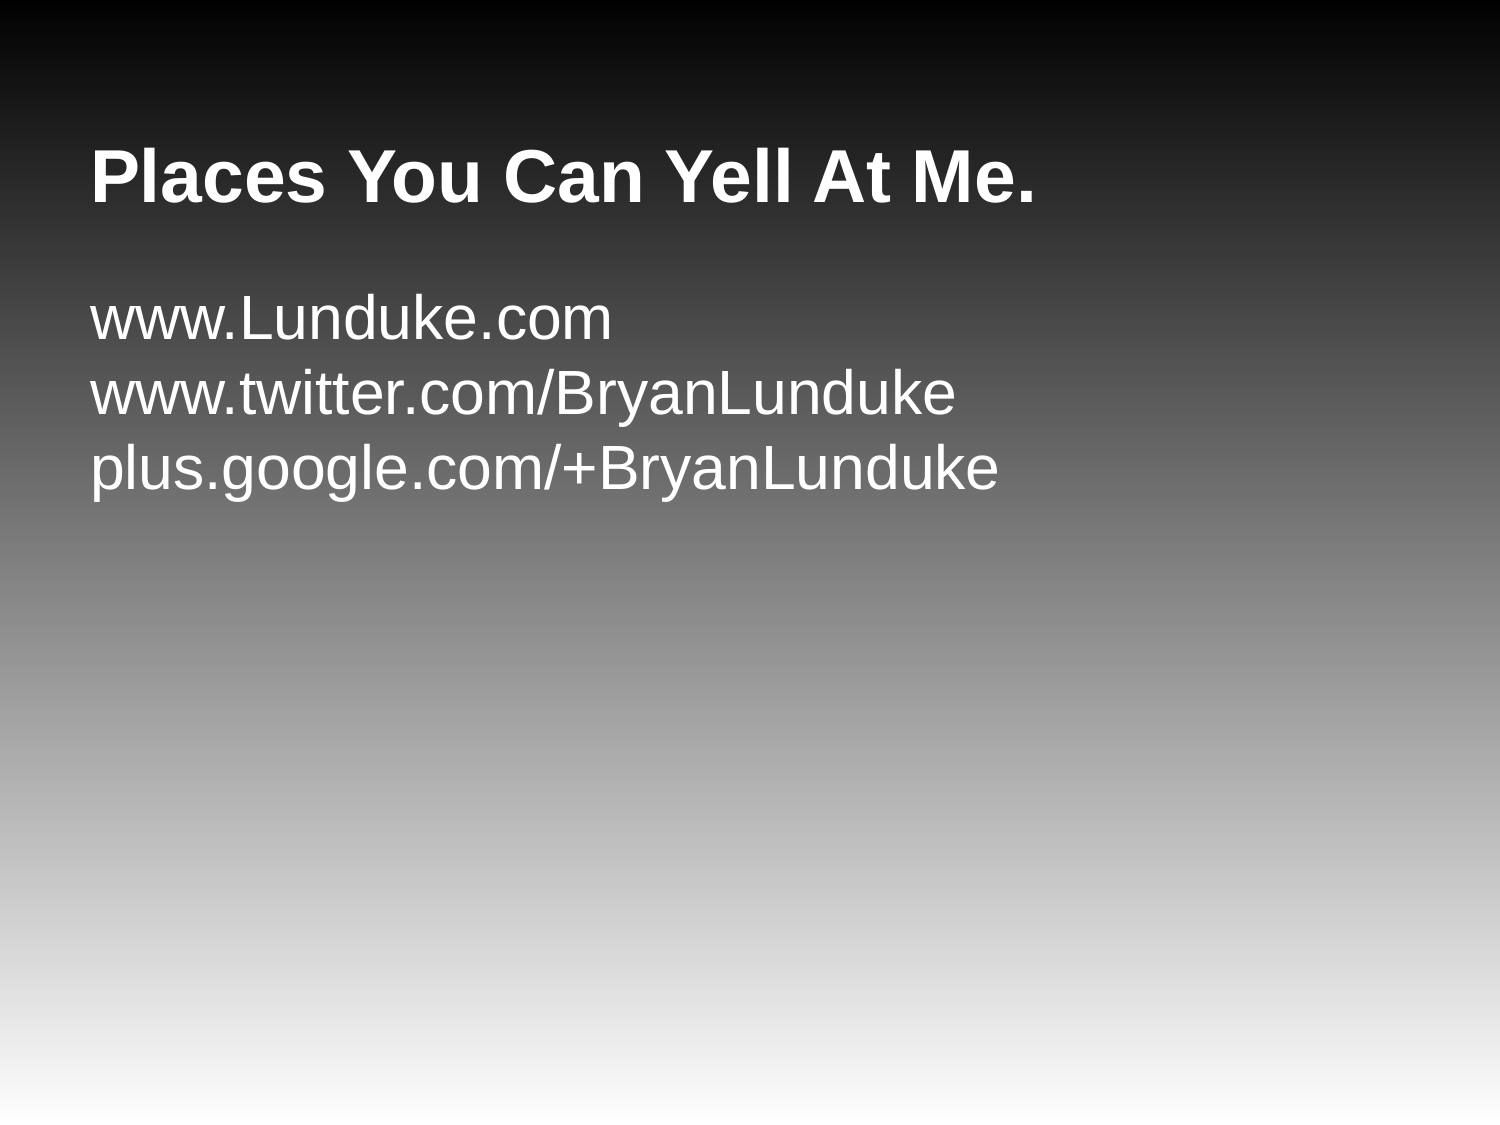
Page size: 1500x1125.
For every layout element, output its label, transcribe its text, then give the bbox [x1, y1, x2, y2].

title Places You Can Yell At Me. [75, 45, 1425, 233]
list www.Lunduke.com www.twitter.com/BryanLunduke plus.google.com/+BryanLunduke [75, 262, 1425, 1078]
